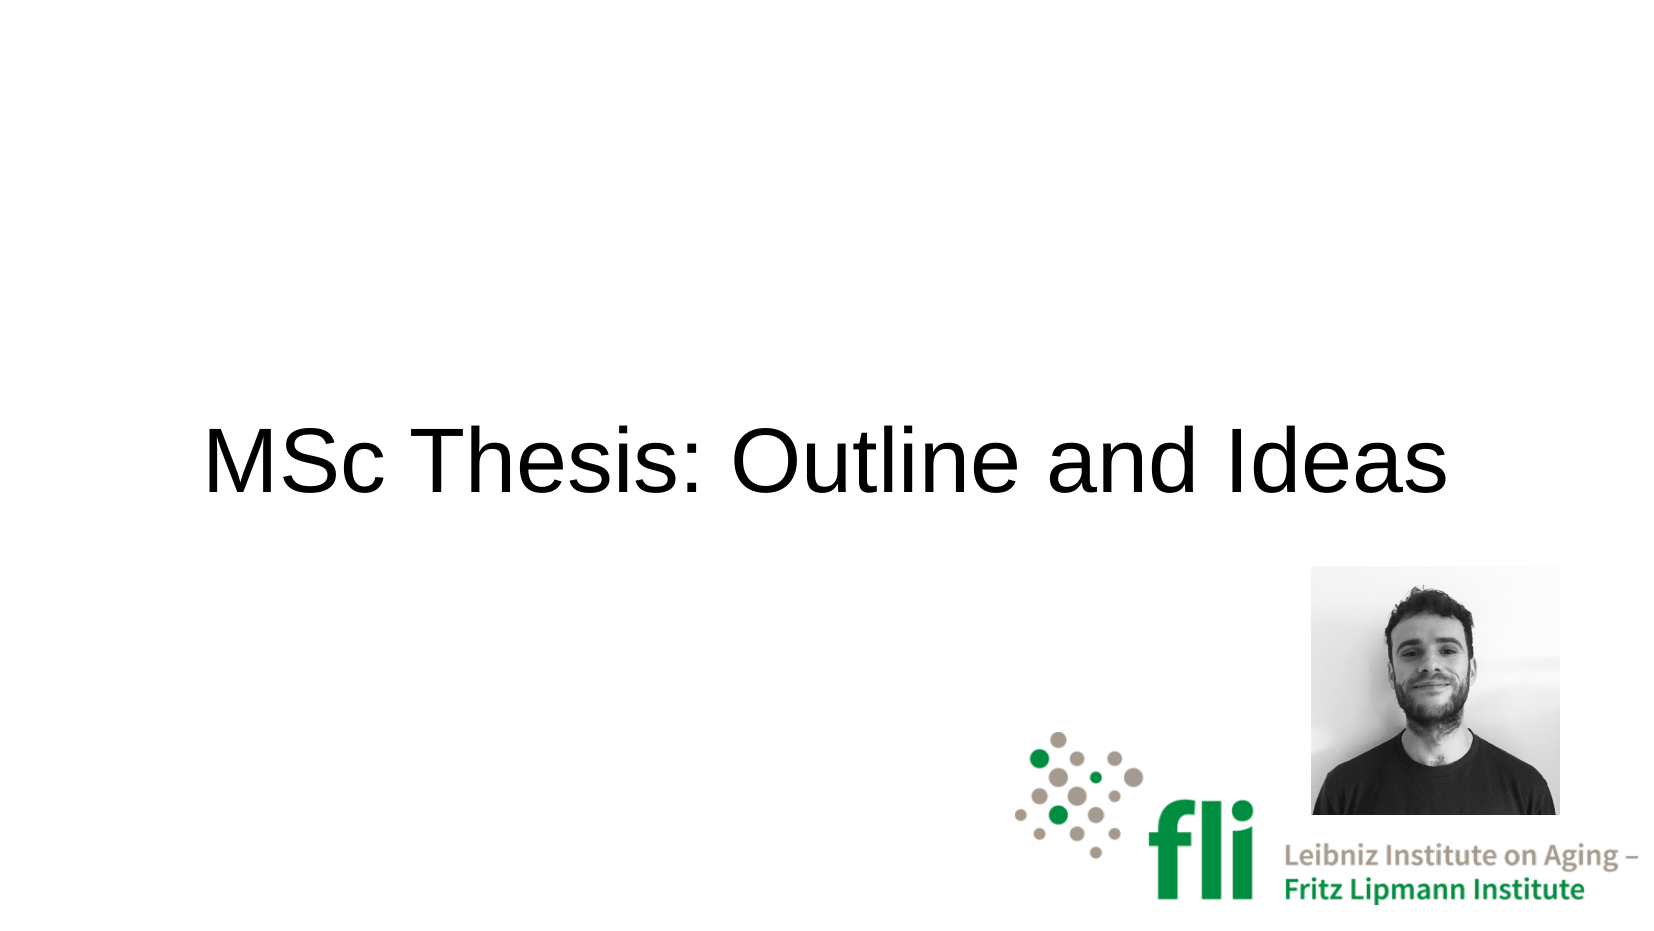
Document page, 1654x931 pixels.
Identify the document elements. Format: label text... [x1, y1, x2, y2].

picture [1015, 566, 1638, 905]
title MSc Thesis: Outline and Ideas [82, 306, 1571, 615]
